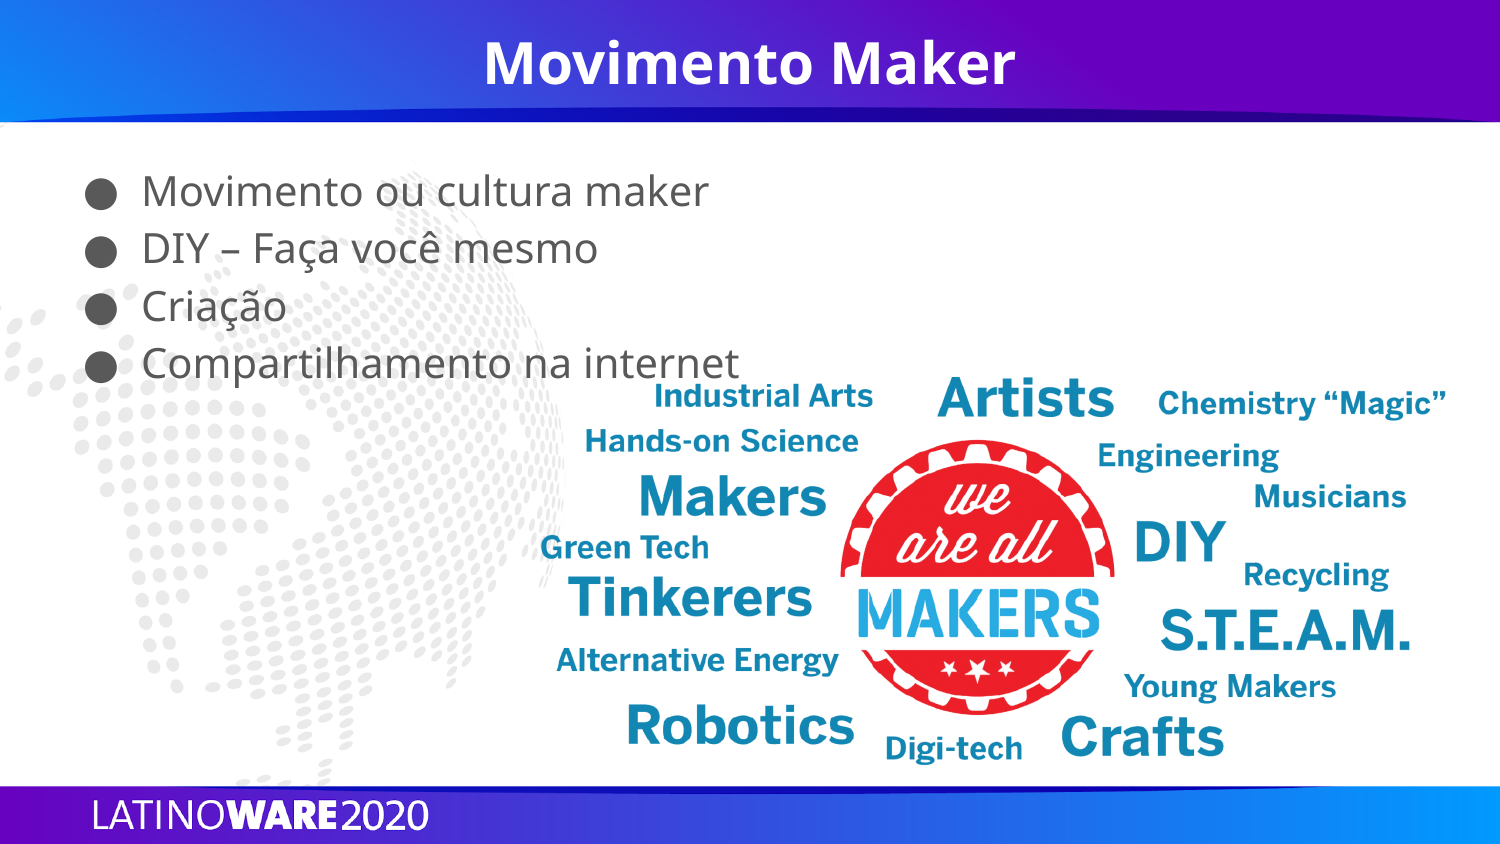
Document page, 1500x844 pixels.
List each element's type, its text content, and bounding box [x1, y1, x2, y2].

picture [0, 0, 1500, 844]
list Movimento ou cultura maker DIY – Faça você mesmo Criação Compartilhamento na internet [51, 141, 1449, 750]
title Movimento Maker [51, 11, 1449, 106]
